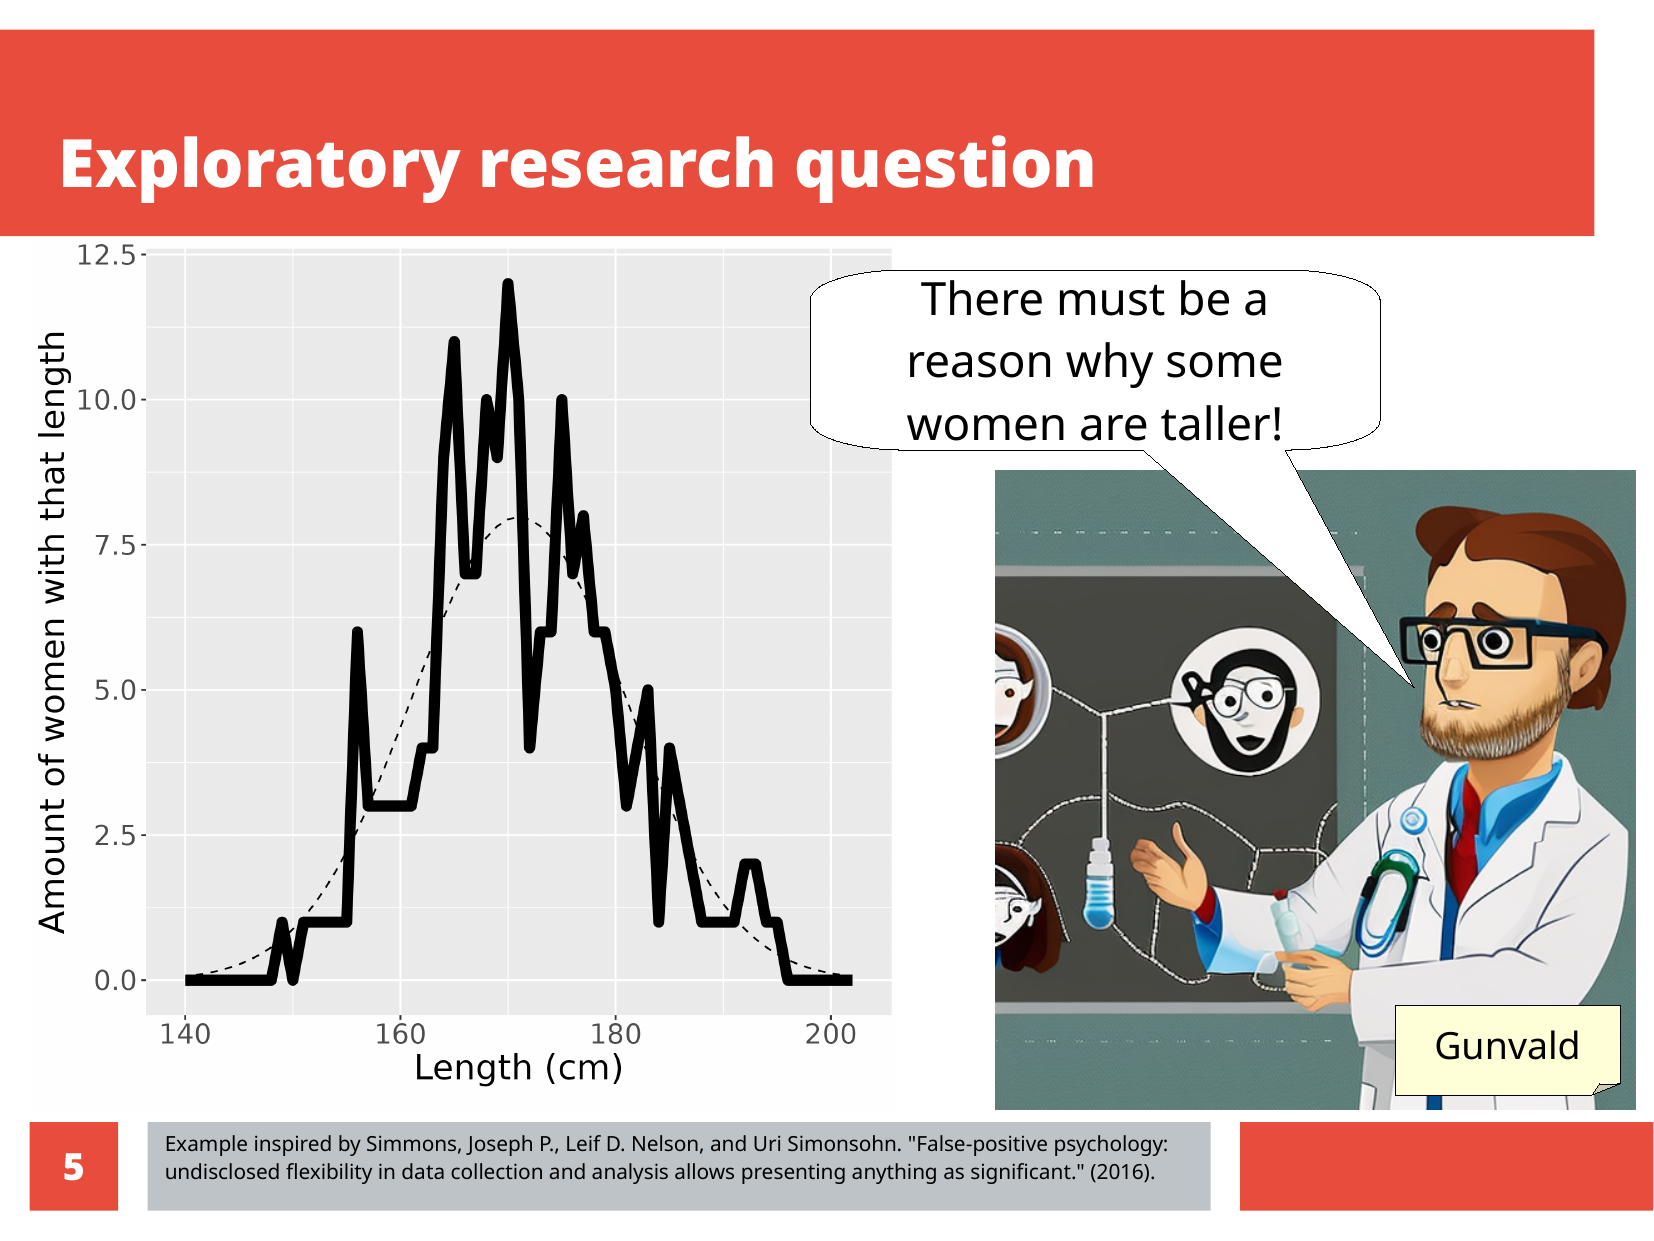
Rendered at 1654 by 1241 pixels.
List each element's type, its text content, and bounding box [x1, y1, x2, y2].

text_box Example inspired by Simmons, Joseph P., Leif D. Nelson, and Uri Simonsohn. "False-positive psychology: undisclosed flexibility in data collection and analysis allows presenting anything as significant." (2016). [150, 1121, 1201, 1210]
text_box Gunvald [1395, 1005, 1621, 1096]
title Exploratory research question [59, 59, 1595, 207]
picture [995, 470, 1636, 1111]
text_box There must be a reason why some women are taller! [810, 270, 1415, 688]
picture [29, 239, 901, 1111]
